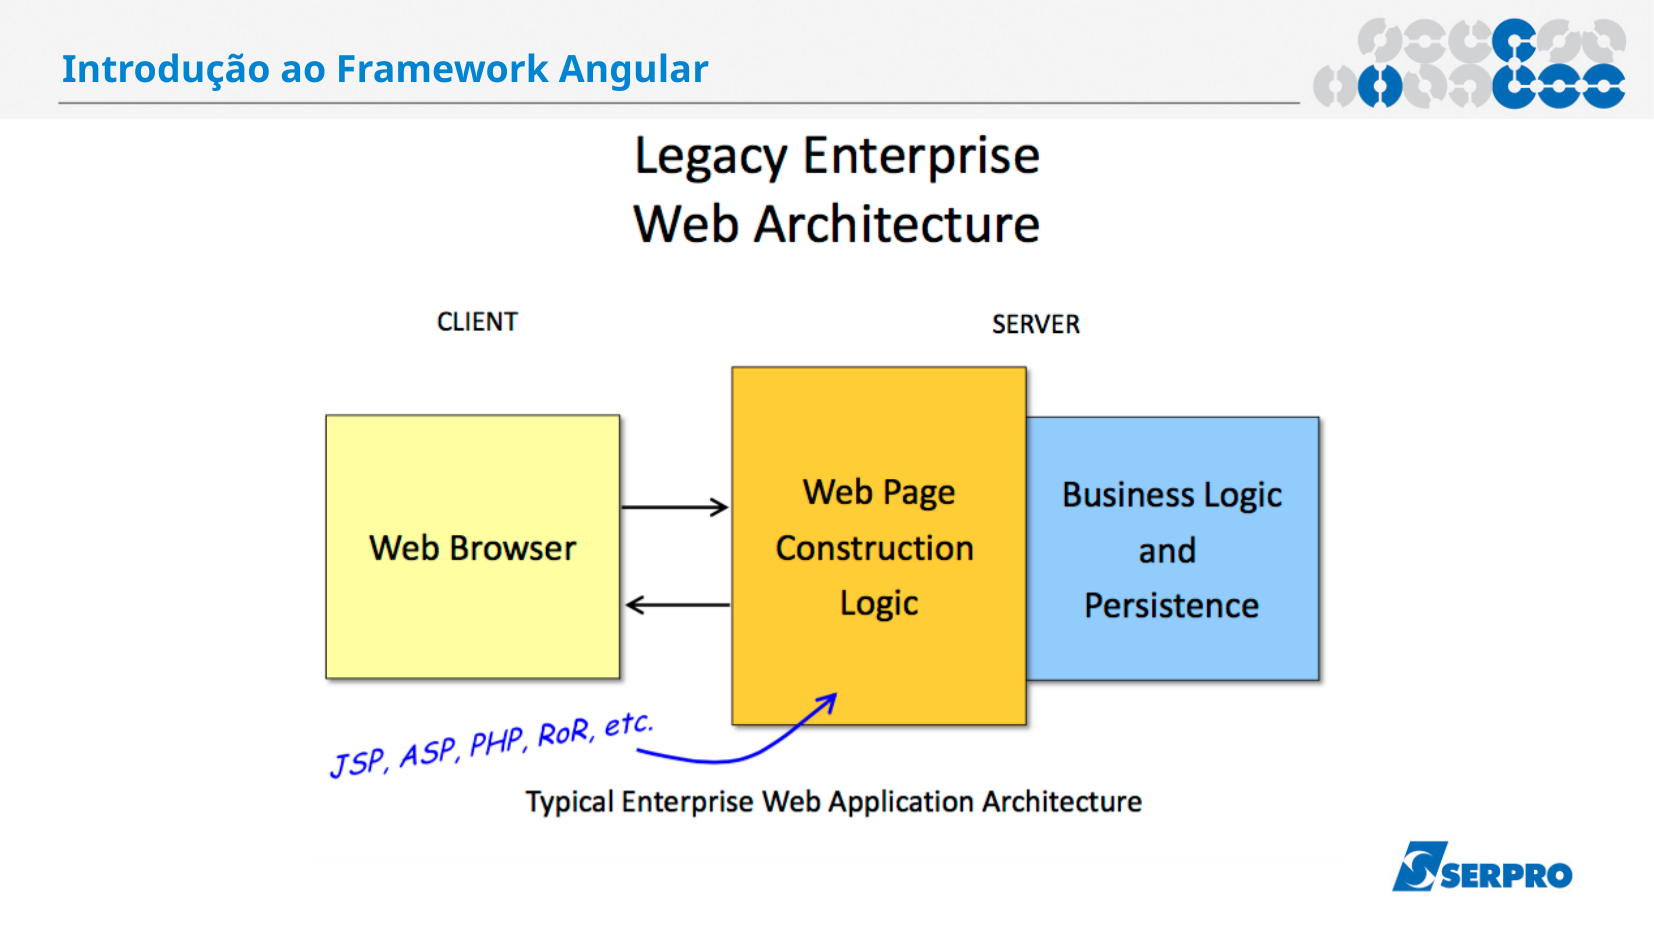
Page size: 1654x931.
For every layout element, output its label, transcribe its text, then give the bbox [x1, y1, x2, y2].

picture [0, 0, 1654, 931]
text_box Introdução ao Framework Angular [47, 35, 1300, 102]
